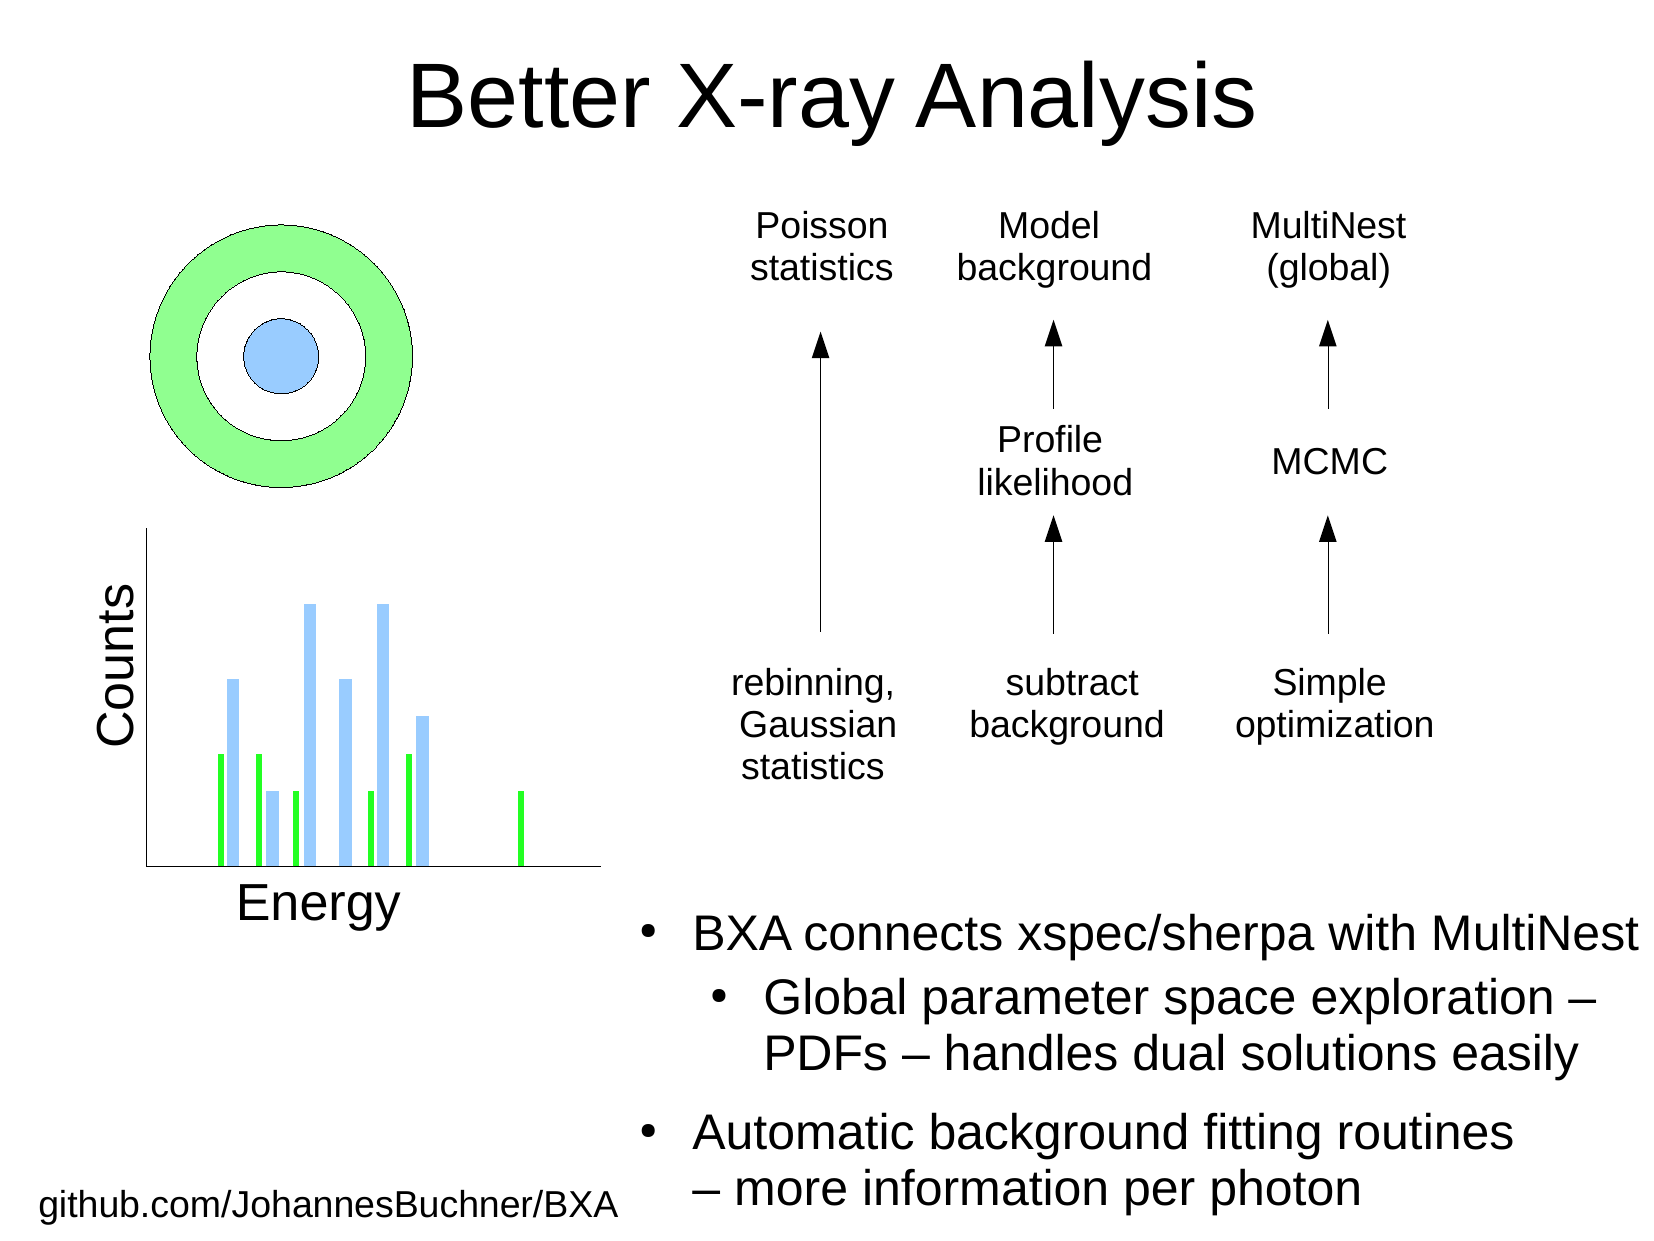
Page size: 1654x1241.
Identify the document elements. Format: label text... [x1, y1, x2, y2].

text_box rebinning, Gaussian statistics [647, 653, 989, 795]
text_box Simple optimization [1204, 653, 1467, 753]
text_box Poisson statistics [651, 197, 883, 297]
title Better X-ray Analysis [88, 8, 1577, 184]
text_box MCMC [1159, 411, 1501, 511]
list BXA connects xspec/sherpa with MultiNest Global parameter space exploration – PDFs – handles dual solutions easily Automatic background fitting routines – more information per photon [621, 904, 1654, 1241]
text_box MultiNest (global) [1158, 197, 1500, 297]
text_box subtract background [989, 653, 1204, 753]
text_box github.com/JohannesBuchner/BXA [23, 1176, 699, 1241]
text_box Profile likelihood [884, 411, 1159, 511]
text_box Model background [883, 197, 1158, 297]
text_box Energy [221, 866, 634, 940]
text_box [149, 224, 413, 488]
text_box Counts [79, 528, 211, 764]
